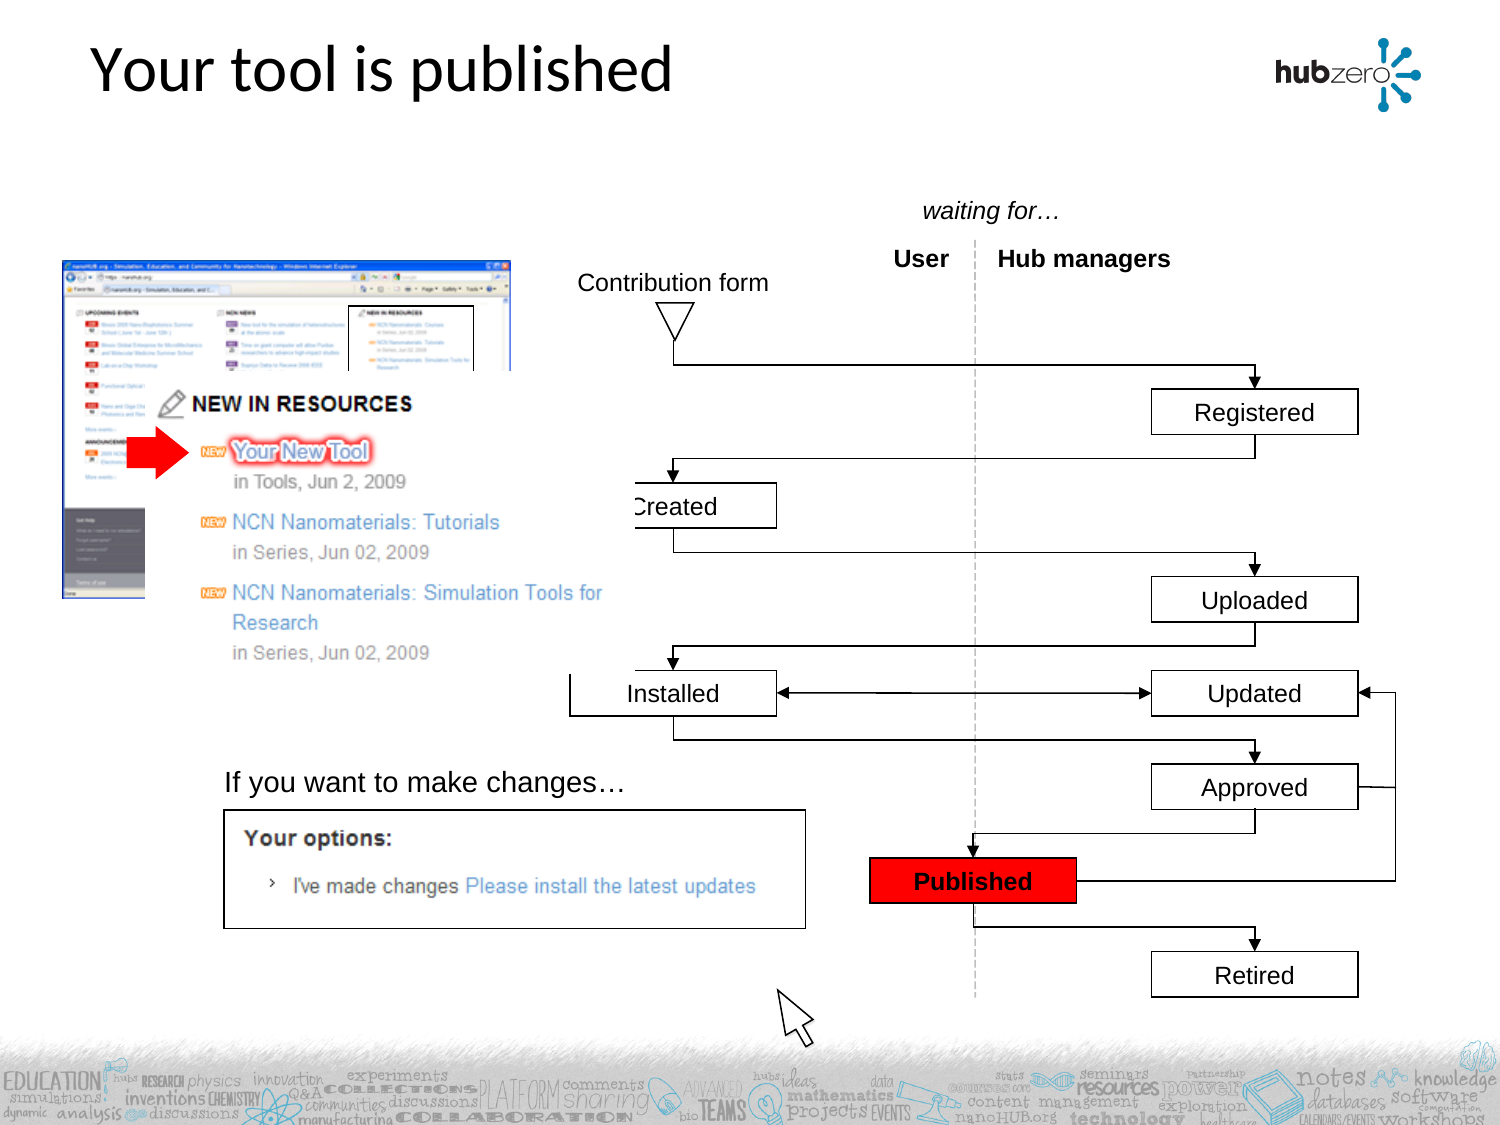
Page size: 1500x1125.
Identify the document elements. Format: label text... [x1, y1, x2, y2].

text_box [126, 426, 190, 480]
text_box Uploaded [1151, 576, 1358, 622]
text_box [777, 990, 813, 1047]
picture [1272, 35, 1424, 115]
chart [145, 371, 635, 674]
text_box Approved [1151, 764, 1358, 810]
text_box Retired [1151, 951, 1358, 997]
text_box User [814, 234, 965, 291]
picture [225, 810, 805, 928]
text_box Hub managers [982, 234, 1221, 291]
text_box Contribution form [507, 259, 840, 316]
picture [349, 307, 473, 371]
text_box Updated [1151, 670, 1358, 716]
text_box Your tool is published [75, 12, 1249, 118]
text_box Created [635, 482, 777, 529]
text_box If you want to make changes… [209, 755, 642, 807]
text_box waiting for… [832, 187, 1152, 244]
text_box Installed [570, 670, 777, 716]
picture [62, 260, 511, 599]
text_box Registered [1151, 389, 1358, 435]
text_box Published [870, 857, 1077, 904]
picture [0, 1034, 1500, 1125]
